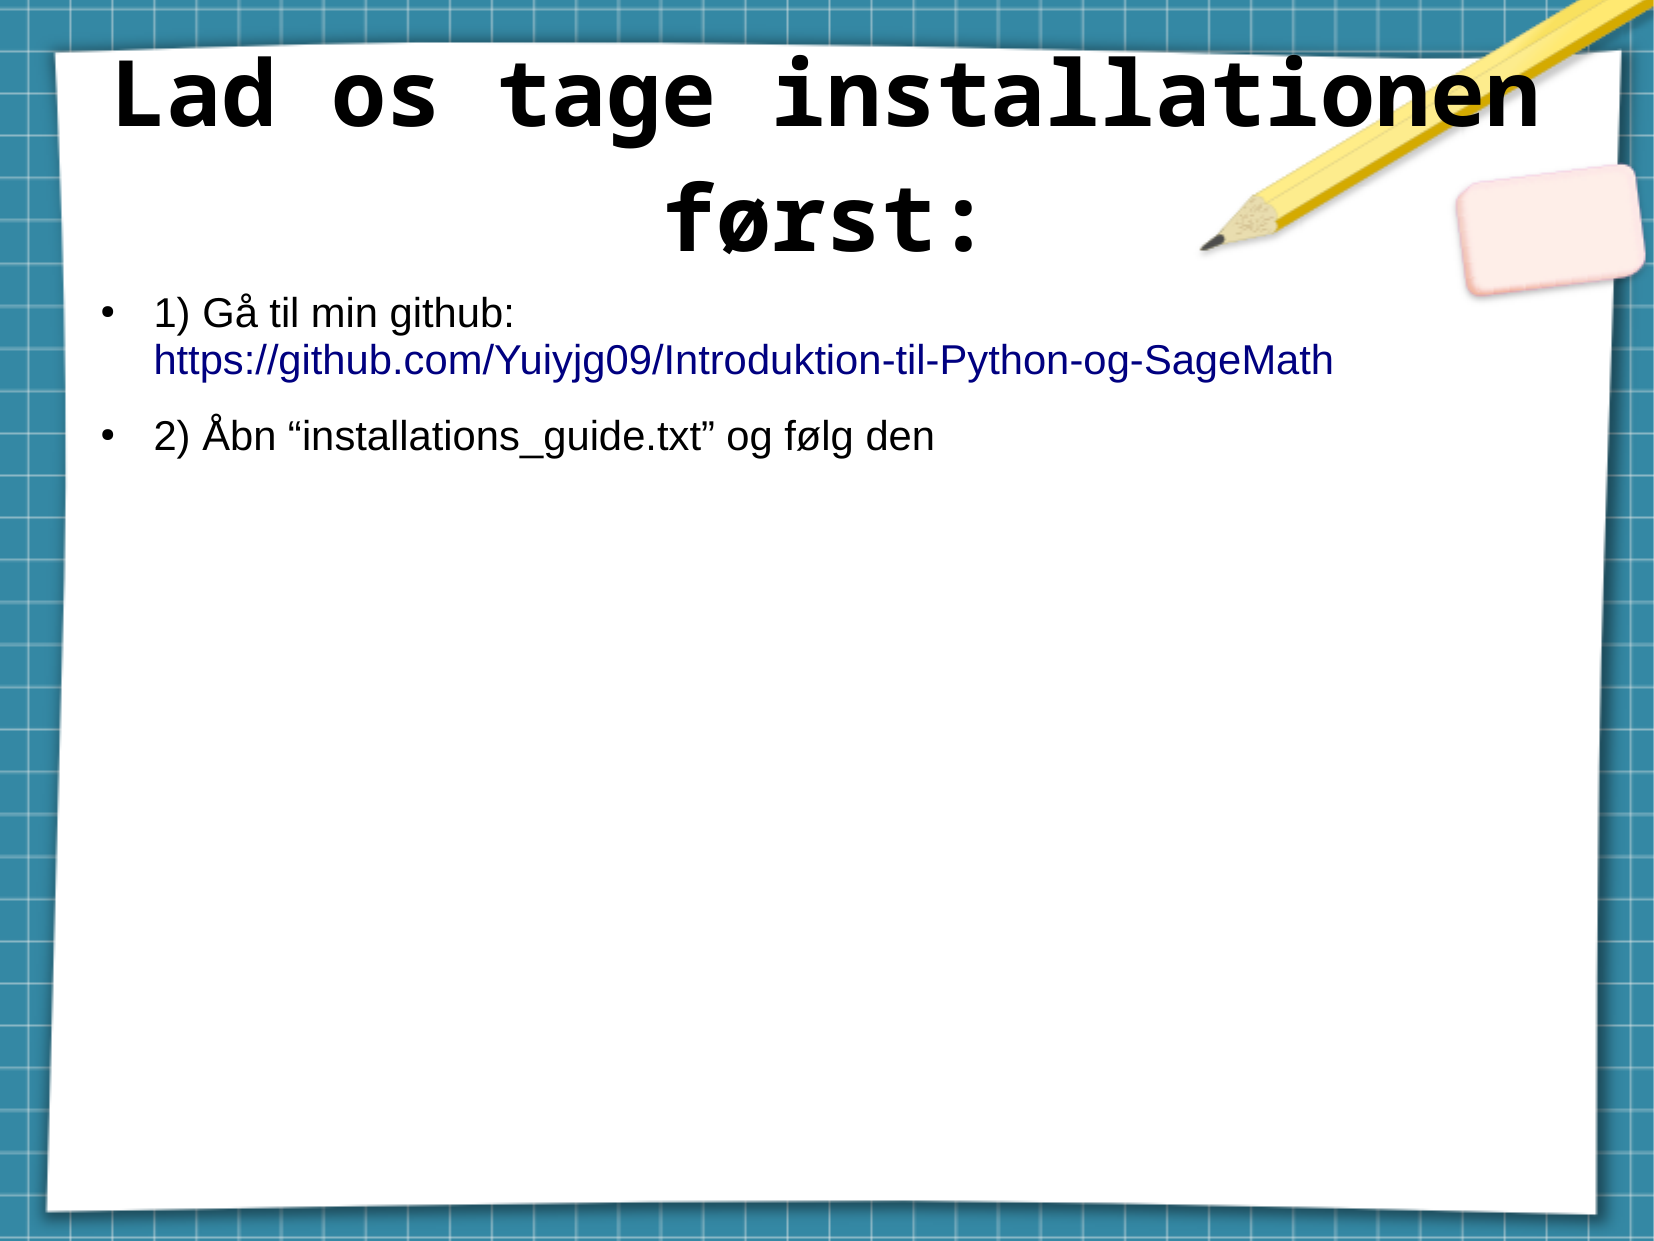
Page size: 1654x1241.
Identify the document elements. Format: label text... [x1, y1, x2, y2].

title Lad os tage installationen først: [82, 37, 1571, 269]
list 1) Gå til min github: https://github.com/Yuiyjg09/Introduktion-til-Python-og-SageMath 2) Åbn “installations_guide.txt” og følg den [82, 290, 1571, 1010]
picture [0, 0, 1654, 1241]
